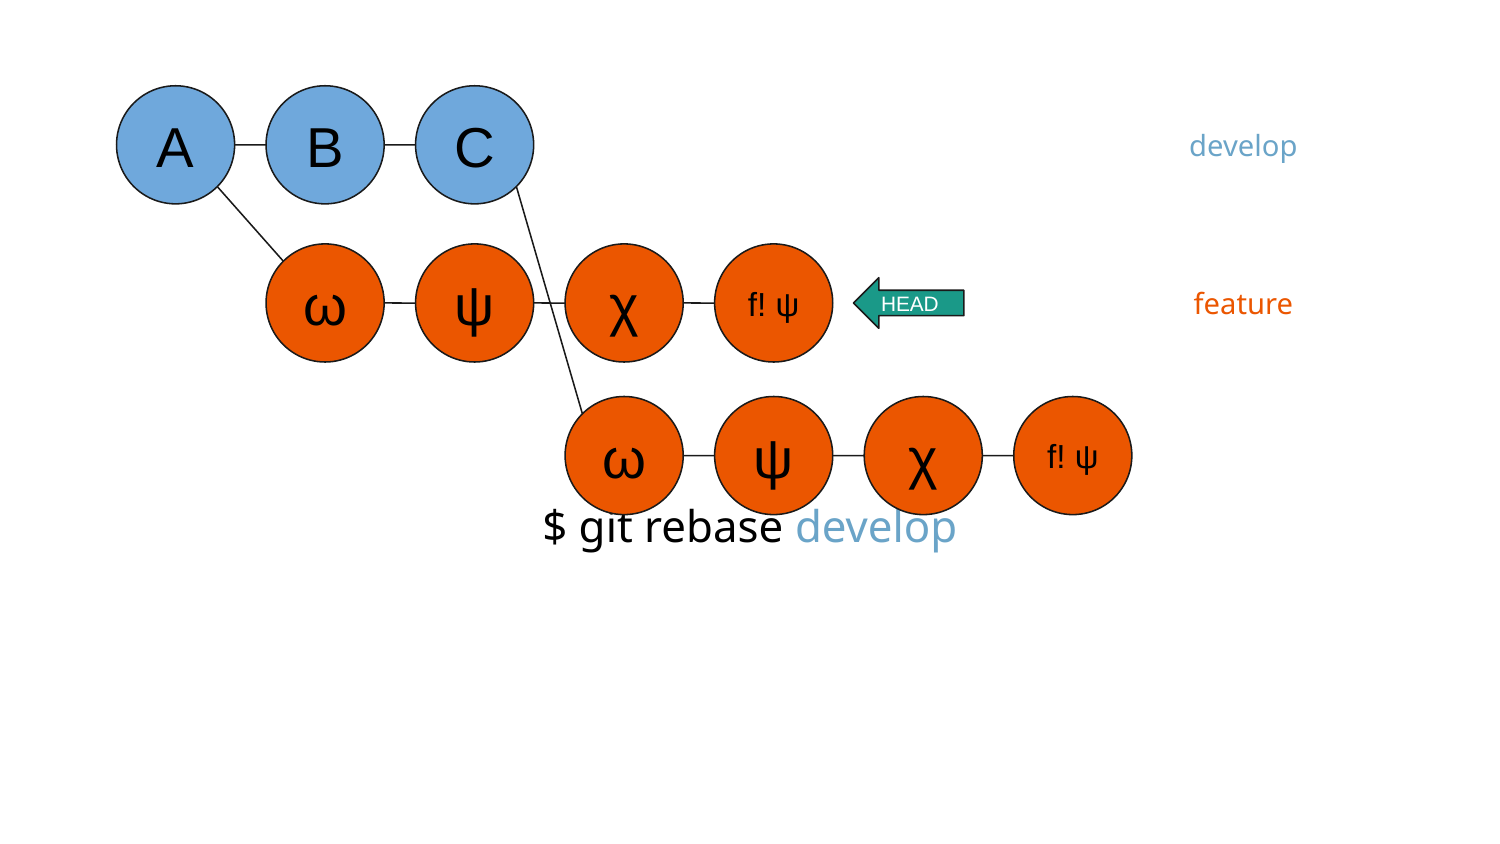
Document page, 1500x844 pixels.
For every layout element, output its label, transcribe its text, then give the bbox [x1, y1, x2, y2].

text_box ψ [415, 243, 534, 363]
text_box develop [1134, 111, 1353, 177]
text_box f! ψ [1013, 396, 1132, 515]
text_box C [415, 85, 534, 204]
text_box A [116, 85, 235, 204]
text_box χ [565, 243, 684, 363]
text_box HEAD [853, 277, 964, 329]
text_box ω [266, 243, 385, 363]
text_box feature [1134, 270, 1353, 336]
text_box ω [565, 396, 684, 515]
text_box f! ψ [714, 243, 833, 363]
text_box B [266, 85, 385, 204]
text_box χ [864, 396, 983, 515]
text_box ψ [714, 396, 833, 515]
text_box $ git rebase develop [285, 483, 1215, 567]
